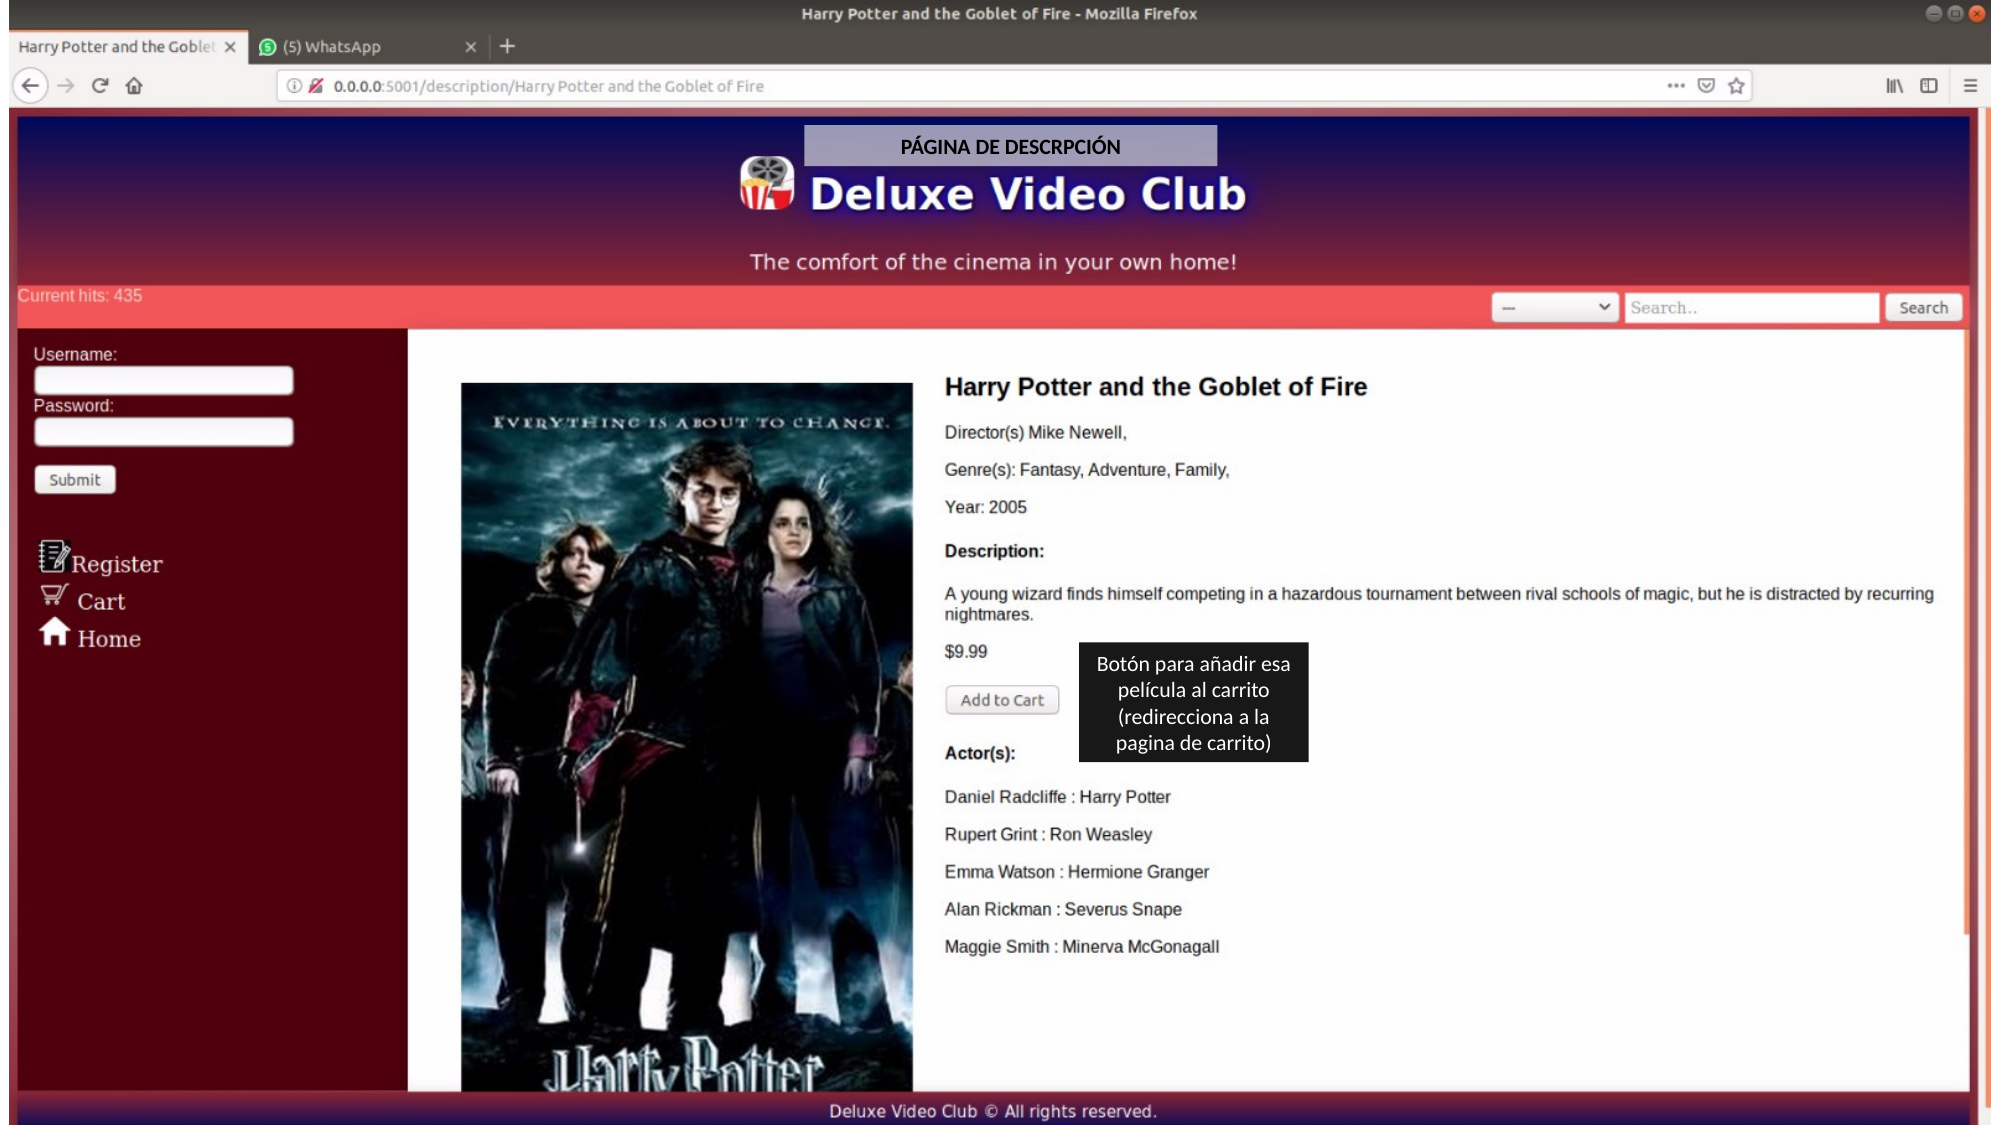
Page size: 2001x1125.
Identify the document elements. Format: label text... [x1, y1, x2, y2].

text_box Botón para añadir esa película al carrito (redirecciona a la pagina de carrito) [1079, 642, 1309, 763]
picture [9, 0, 1991, 1125]
text_box PÁGINA DE DESCRPCIÓN [804, 125, 1218, 167]
